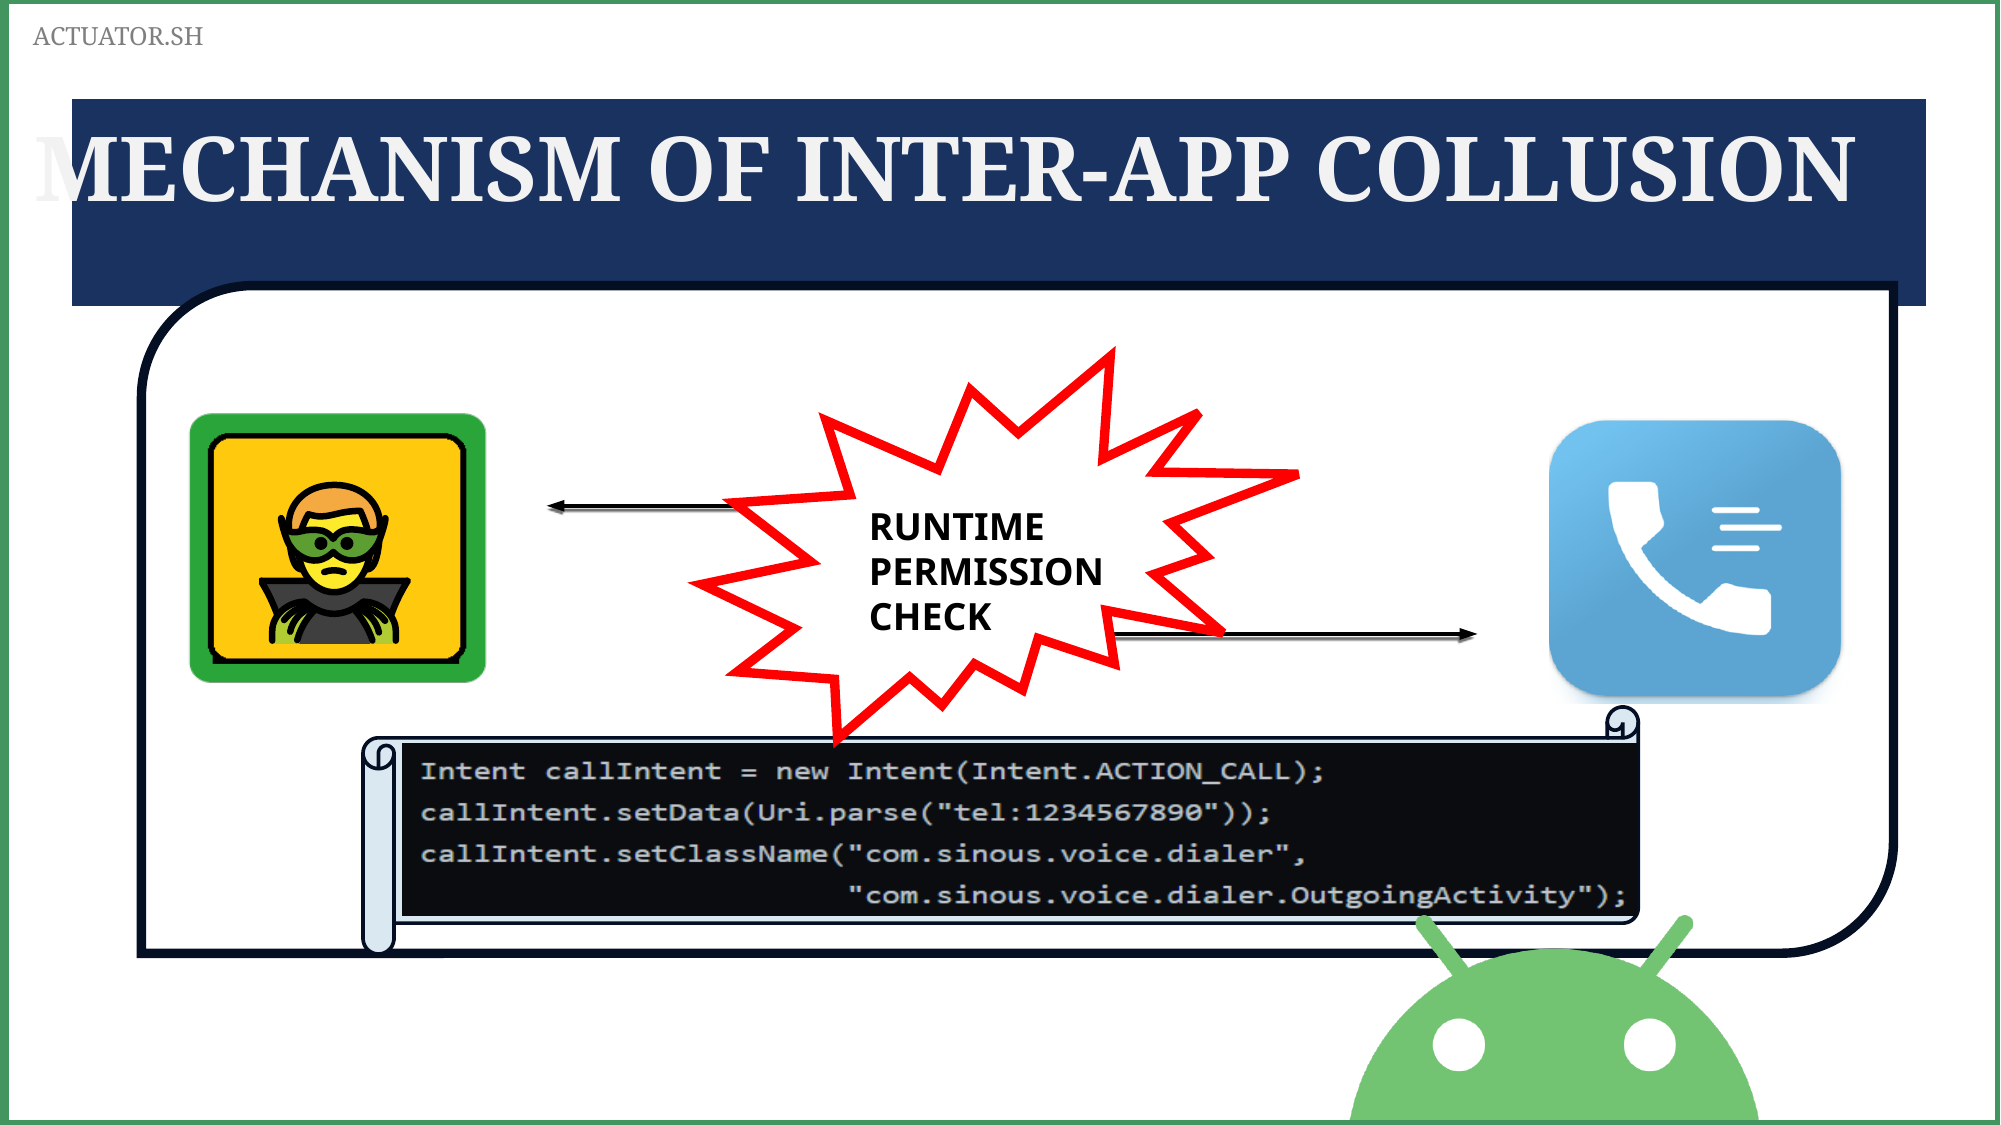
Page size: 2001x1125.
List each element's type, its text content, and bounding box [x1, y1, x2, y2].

picture [159, 397, 513, 699]
picture [1549, 418, 1853, 707]
text_box Actuator.sh [17, 12, 295, 62]
text_box RUNTIME PERMISSION CHECK [854, 495, 1206, 647]
title Mechanism of Inter-App Collusion [19, 65, 1995, 228]
text_box [141, 285, 1894, 955]
picture [402, 728, 1995, 1120]
